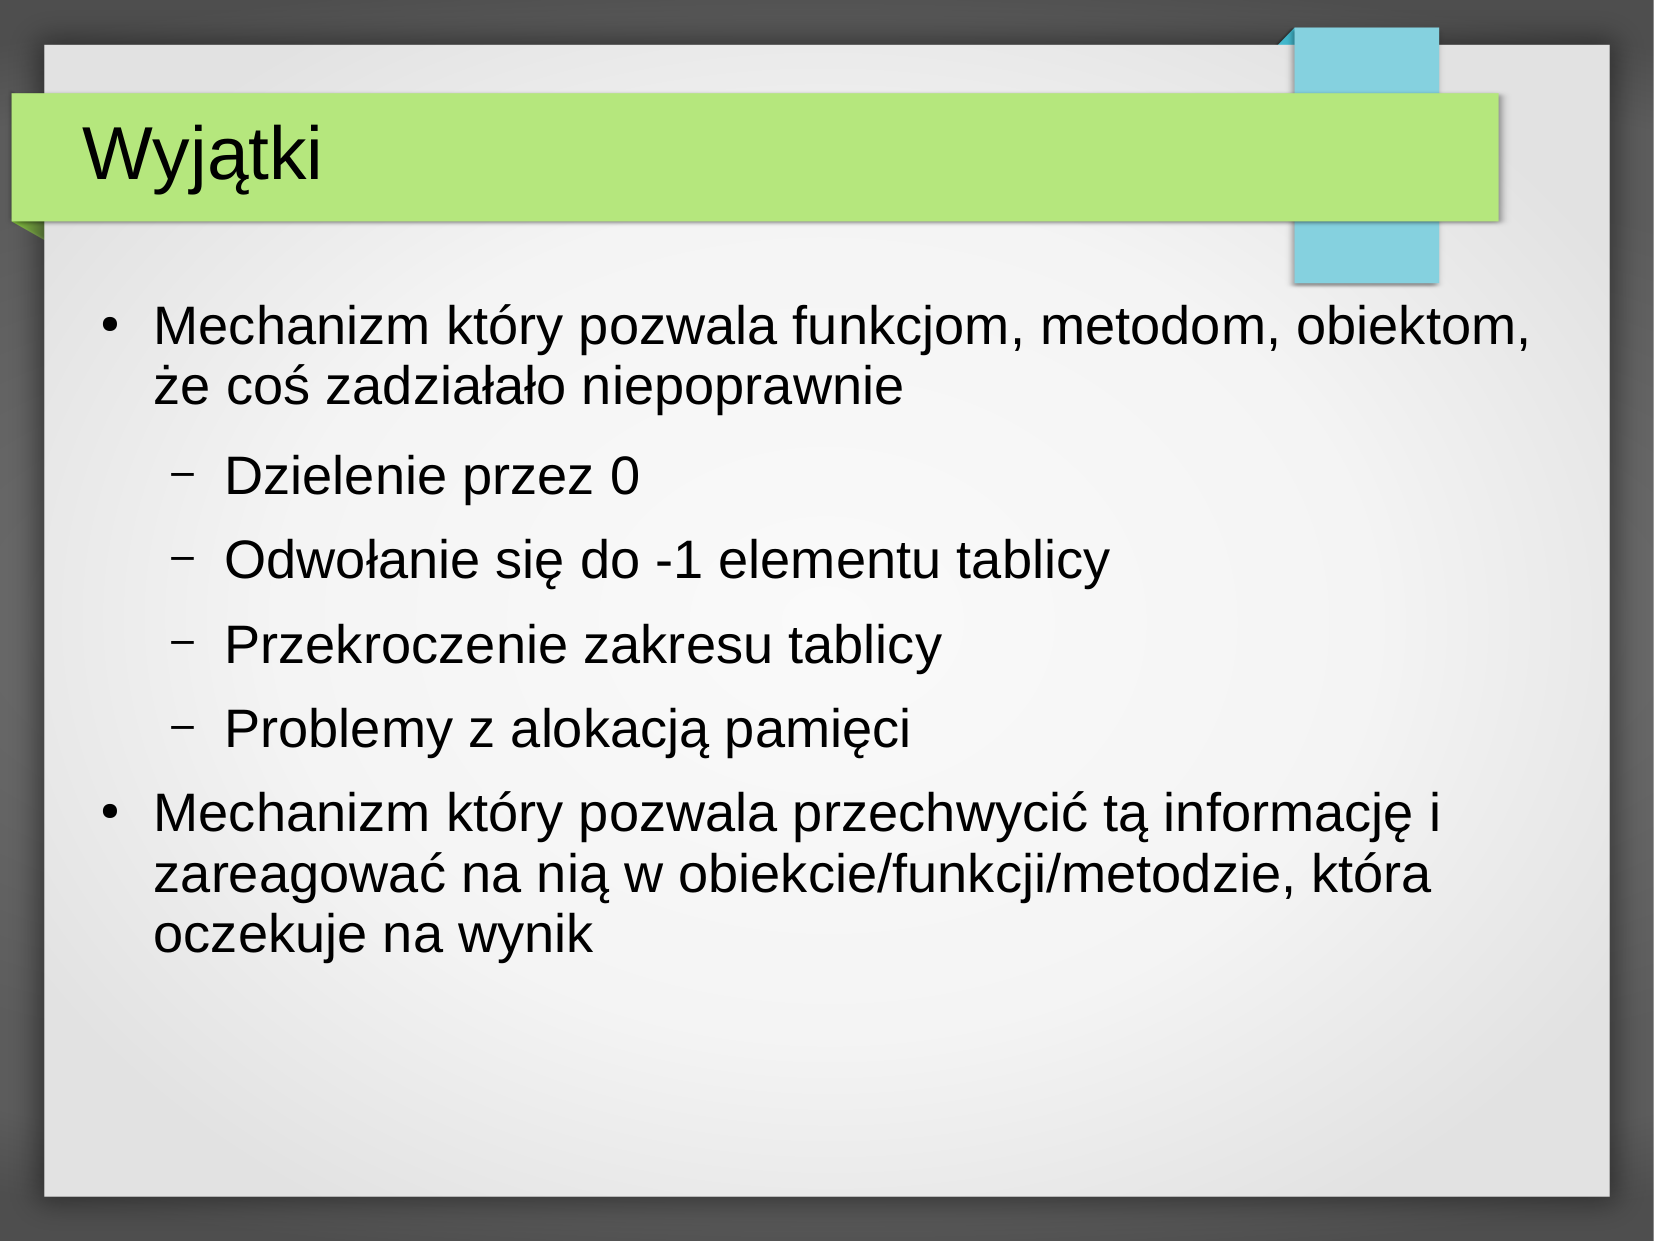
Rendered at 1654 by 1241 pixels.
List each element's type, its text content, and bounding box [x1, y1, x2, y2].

list Mechanizm który pozwala funkcjom, metodom, obiektom, że coś zadziałało niepoprawnie Dzielenie przez 0 Odwołanie się do -1 elementu tablicy Przekroczenie zakresu tablicy Problemy z alokacją pamięci Mechanizm który pozwala przechwycić tą informację i zareagować na nią w obiekcie/funkcji/metodzie, która oczekuje na wynik [82, 295, 1571, 1015]
picture [0, 0, 1654, 1241]
title Wyjątki [82, 94, 1264, 213]
